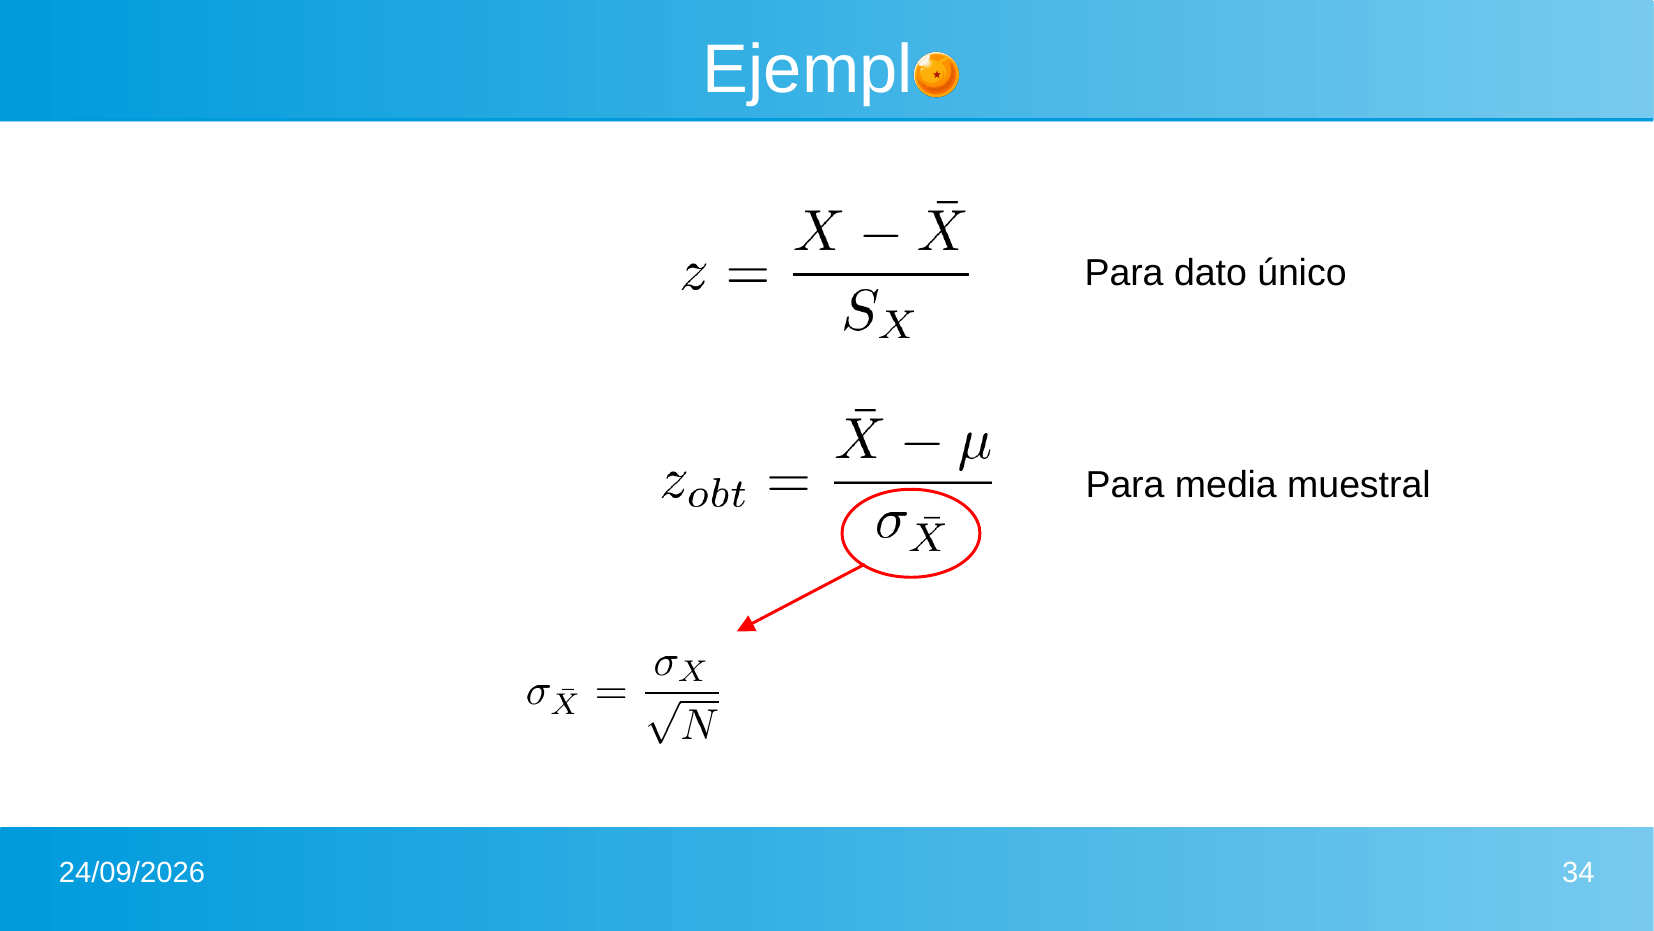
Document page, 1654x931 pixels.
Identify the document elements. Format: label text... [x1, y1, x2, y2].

picture [527, 656, 719, 744]
text_box Para media muestral [1070, 455, 1446, 513]
picture [909, 48, 966, 105]
text_box Para dato único [1069, 244, 1362, 302]
picture [661, 409, 992, 551]
picture [844, 491, 978, 551]
picture [681, 201, 969, 338]
title Ejempl [59, 29, 1595, 108]
